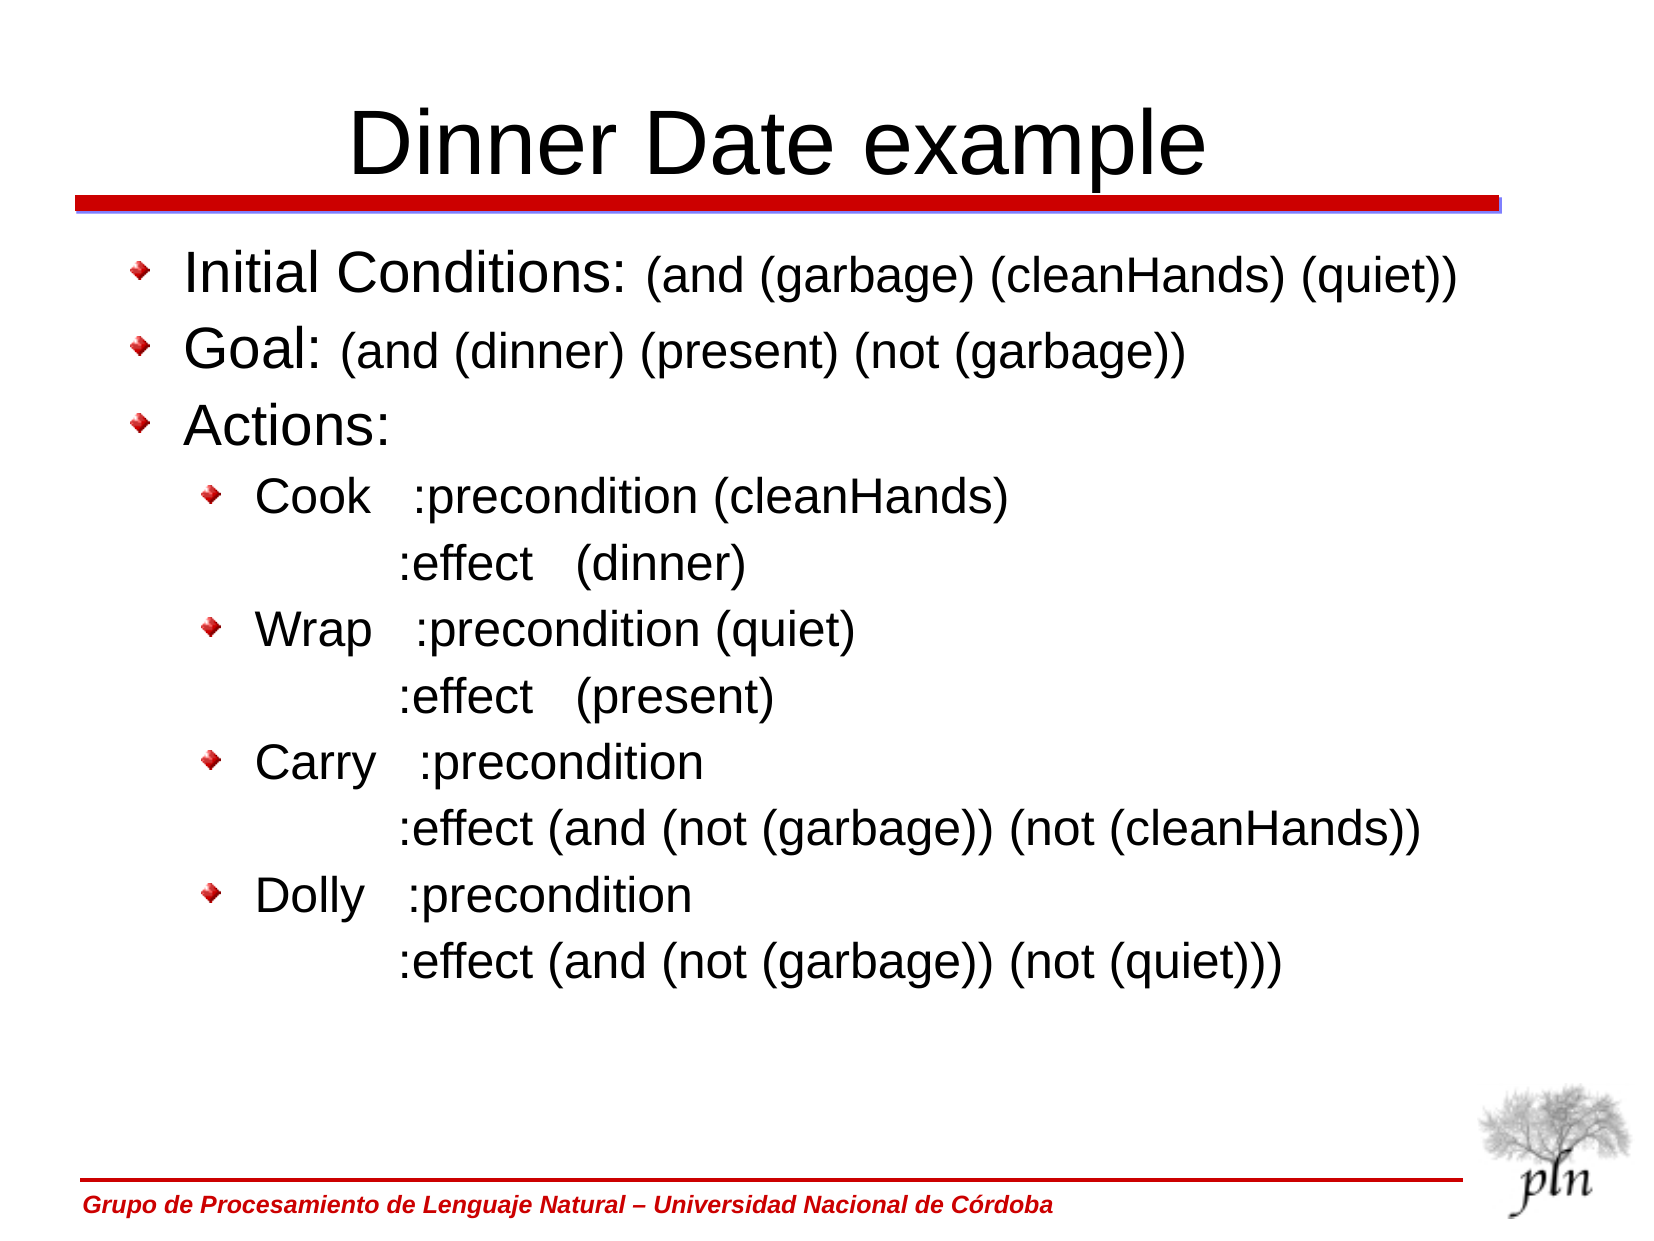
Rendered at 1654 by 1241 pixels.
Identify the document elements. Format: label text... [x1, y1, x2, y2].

title Dinner Date example [100, 12, 1426, 200]
list Initial Conditions: (and (garbage) (cleanHands) (quiet)) Goal: (and (dinner) (present) (not (garbage)) Actions: Cook :precondition (cleanHands) :effect (dinner) Wrap :precondition (quiet) :effect (present) Carry :precondition :effect (and (not (garbage)) (not (cleanHands)) Dolly :precondition :effect (and (not (garbage)) (not (quiet))) [98, 235, 1475, 1013]
picture [1477, 1083, 1635, 1219]
